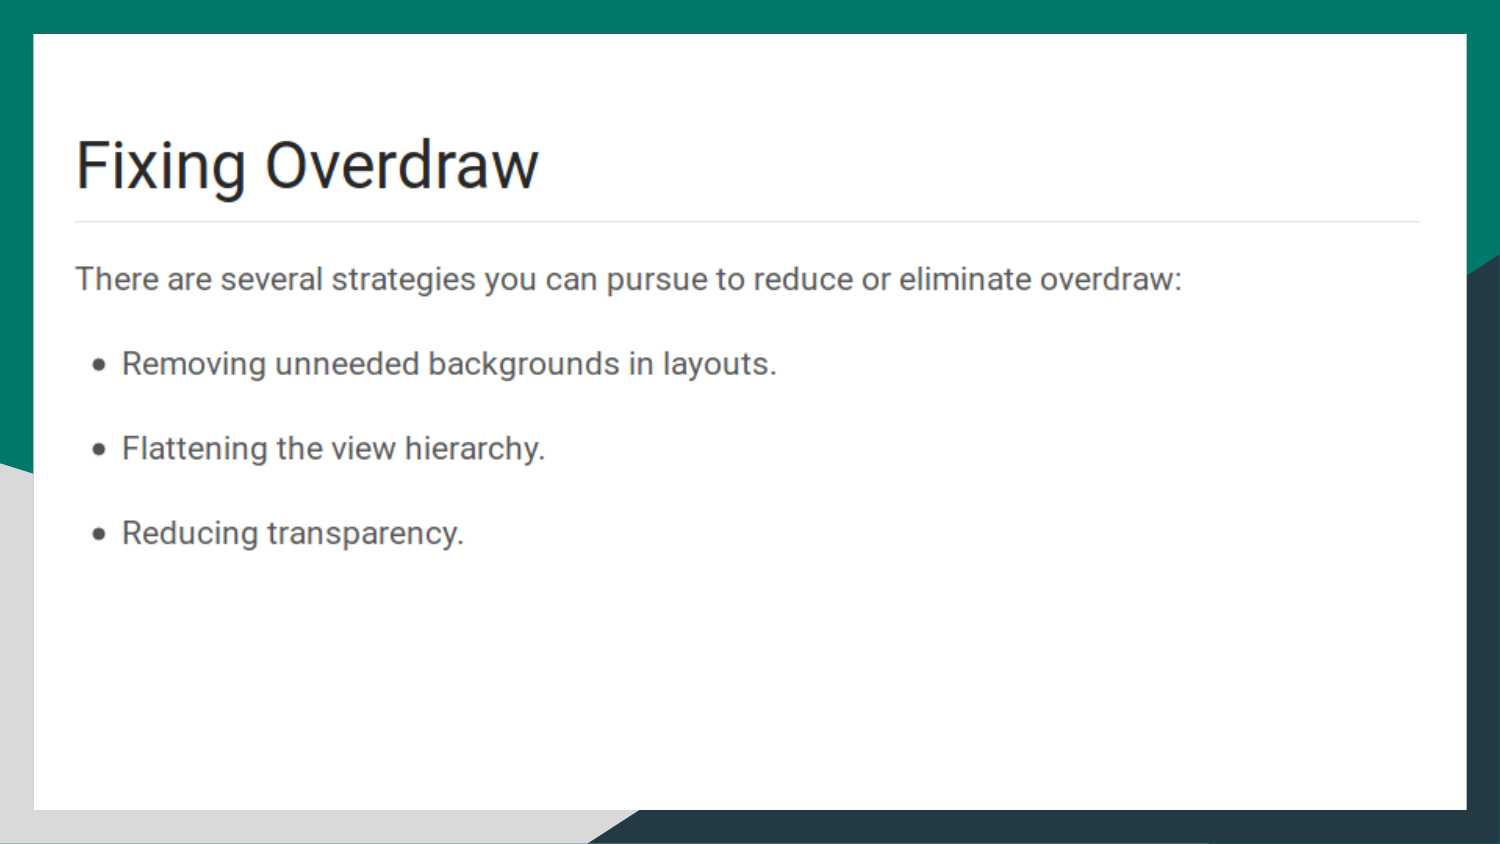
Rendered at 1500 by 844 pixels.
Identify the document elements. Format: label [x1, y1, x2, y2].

picture [53, 121, 1420, 571]
